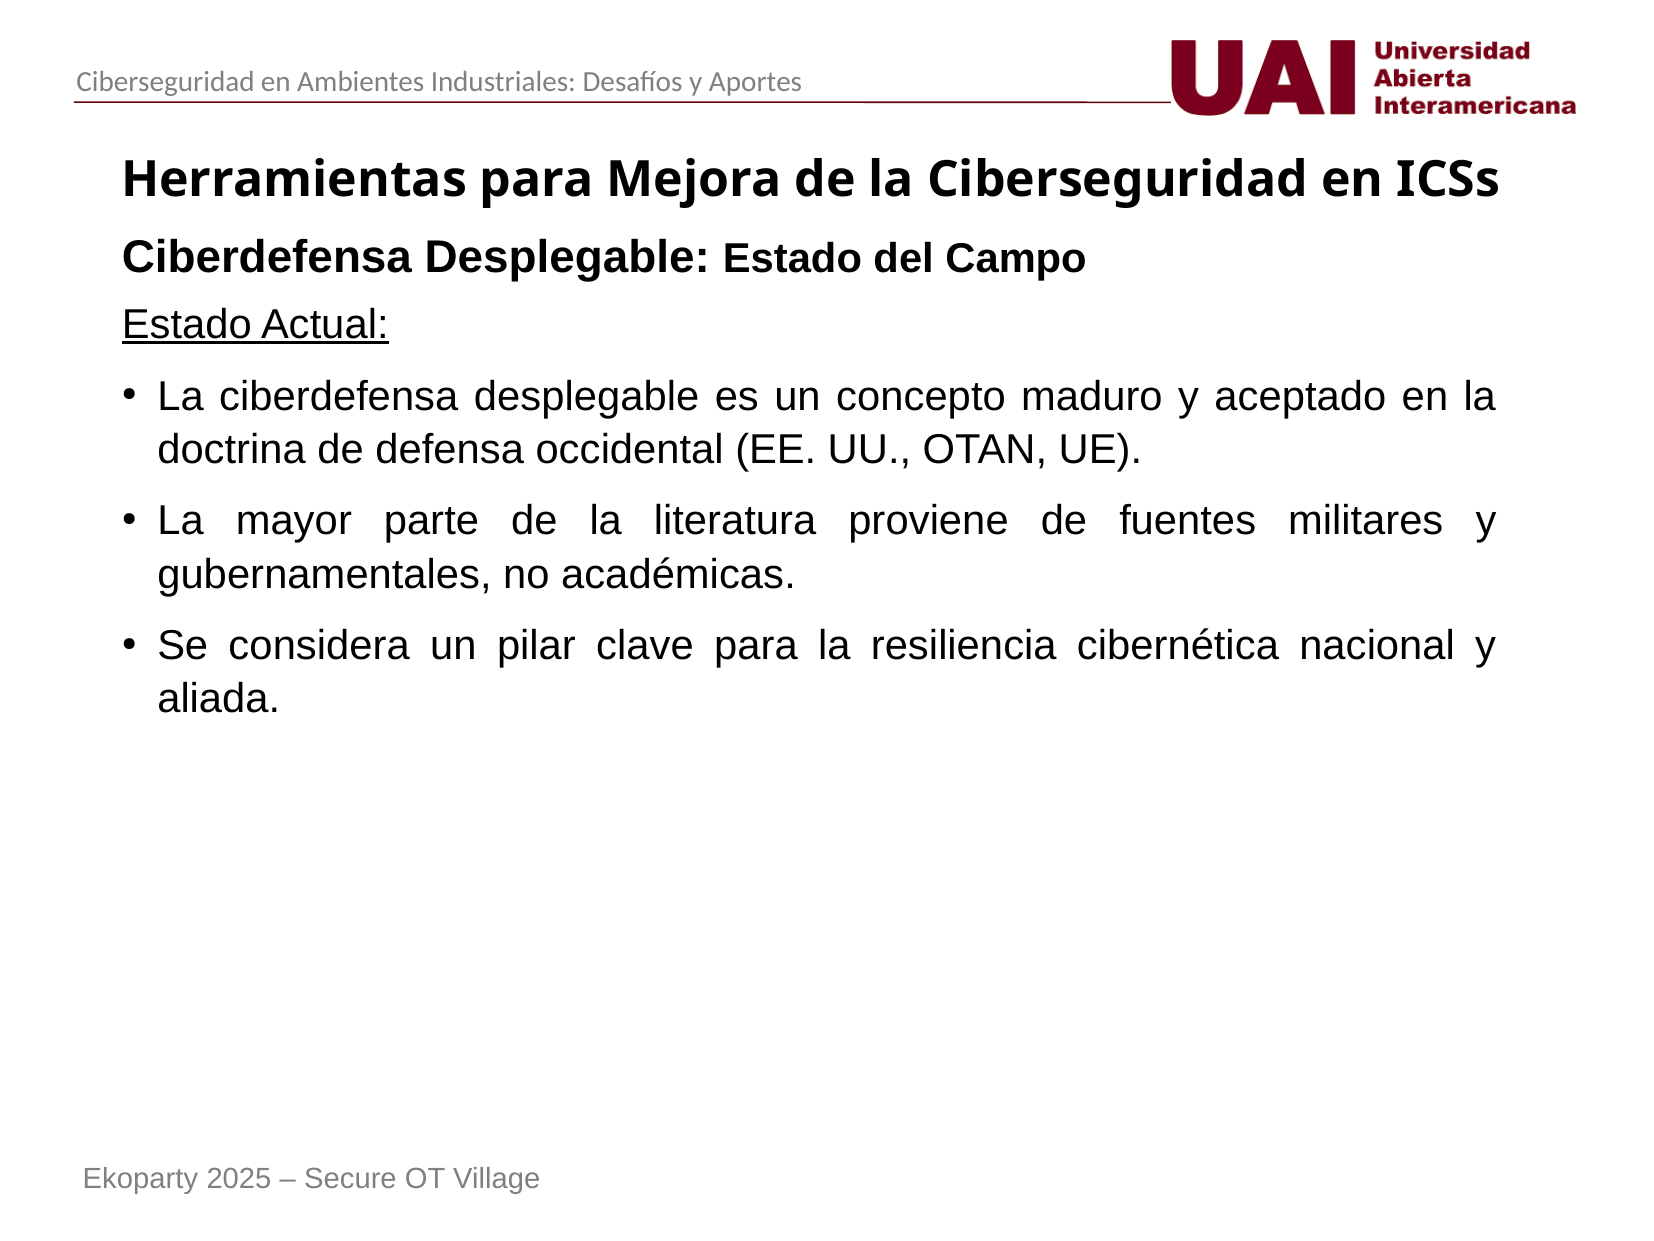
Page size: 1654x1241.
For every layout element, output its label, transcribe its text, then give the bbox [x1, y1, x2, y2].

picture [1171, 40, 1577, 116]
text_box Ciberdefensa Desplegable: Estado del Campo Estado Actual: La ciberdefensa desplegable es un concepto maduro y aceptado en la doctrina de defensa occidental (EE. UU., OTAN, UE). La mayor parte de la literatura proviene de fuentes militares y gubernamentales, no académicas. Se considera un pilar clave para la resiliencia cibernética nacional y aliada. [107, 223, 1512, 1089]
text_box Herramientas para Mejora de la Ciberseguridad en ICSs [106, 135, 1516, 219]
